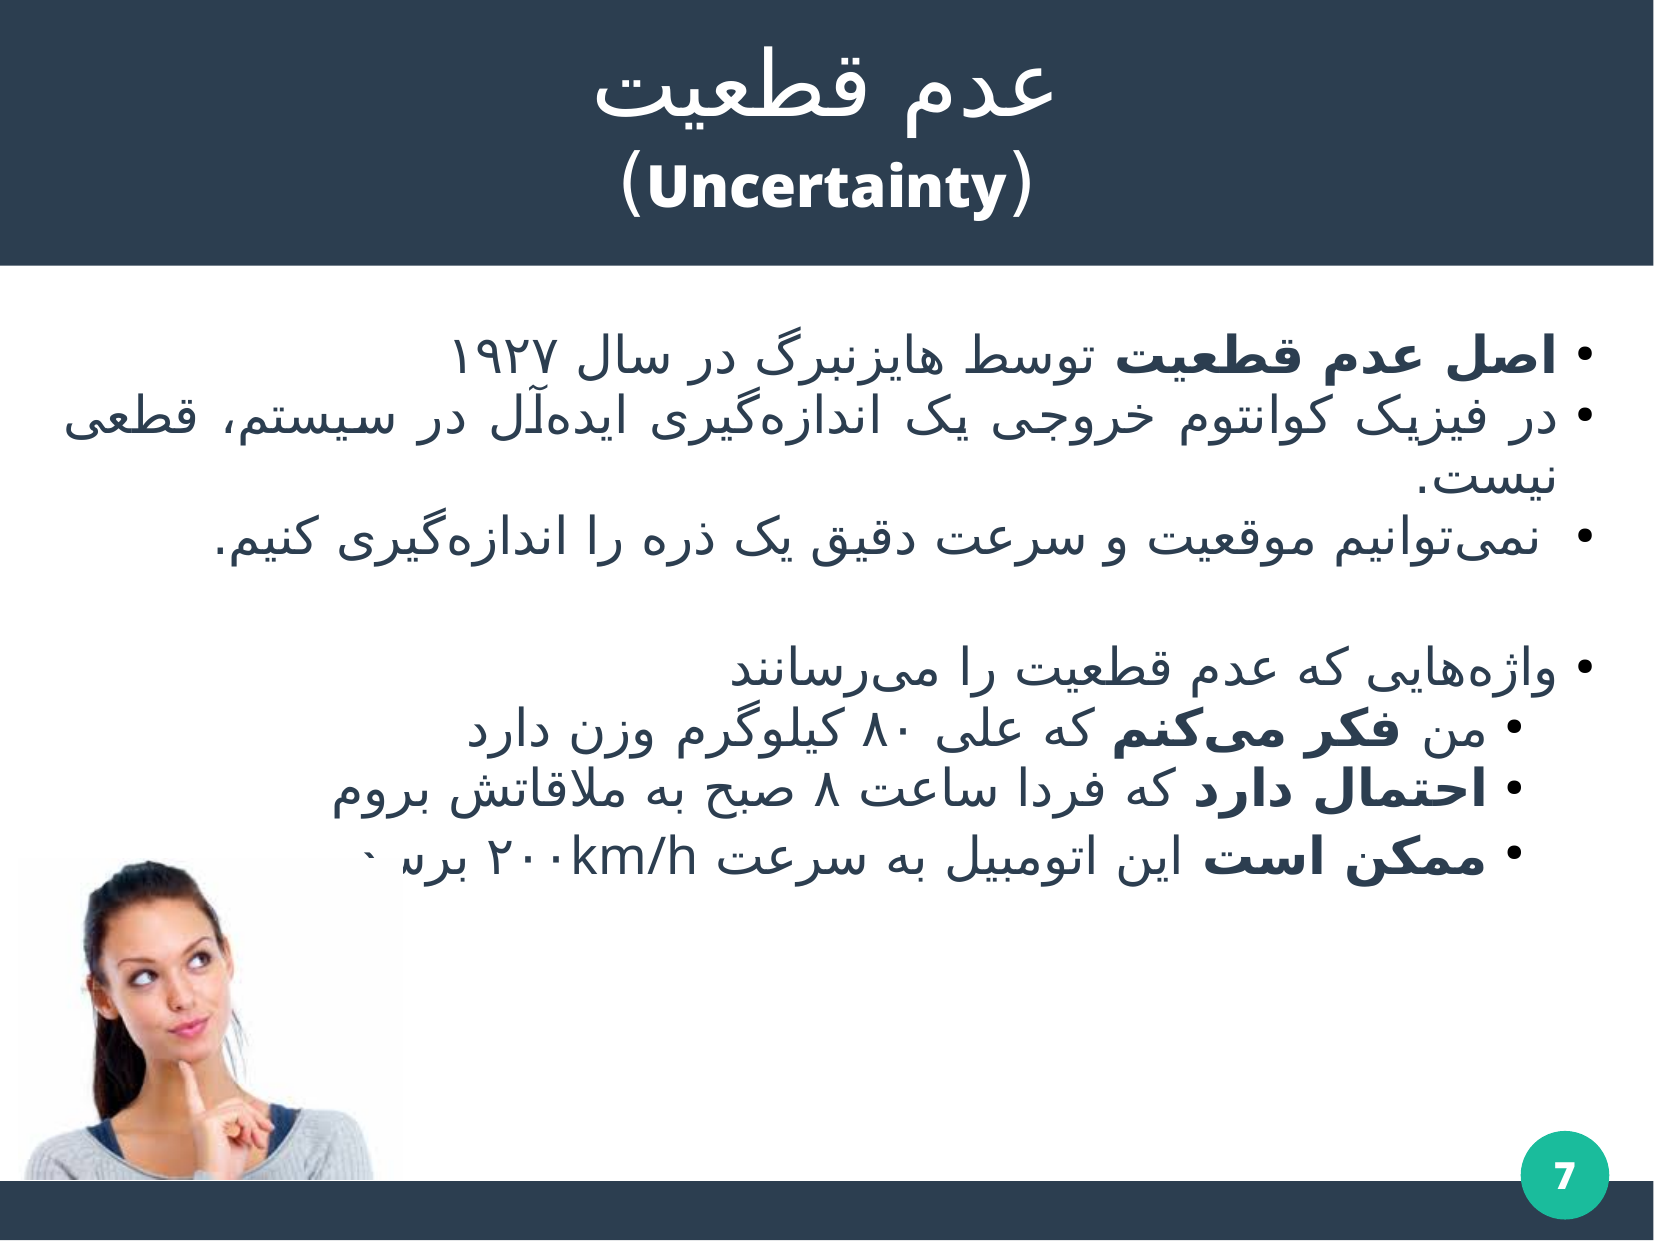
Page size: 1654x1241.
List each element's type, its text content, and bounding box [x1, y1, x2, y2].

picture [18, 858, 403, 1180]
title عدم قطعیت (Uncertainty) [59, 49, 1595, 207]
subtitle اصل عدم قطعیت توسط هایزنبرگ در سال ۱۹۲۷ در فیزیک کوانتوم خروجی یک اندازه‌گیری ایده‌آل در سیستم، قطعی نیست. نمی‌توانیم موقعیت و سرعت دقیق یک ذره را اندازه‌گیری کنیم. واژه‌هایی که عدم قطعیت را می‌رسانند من فکر می‌کنم که علی ۸۰ کیلوگرم وزن دارد احتمال دارد که فردا ساعت ۸ صبح به ملاقاتش بروم ممکن است این اتومبیل به سرعت ۲۰۰km/h برسد [59, 324, 1595, 1152]
